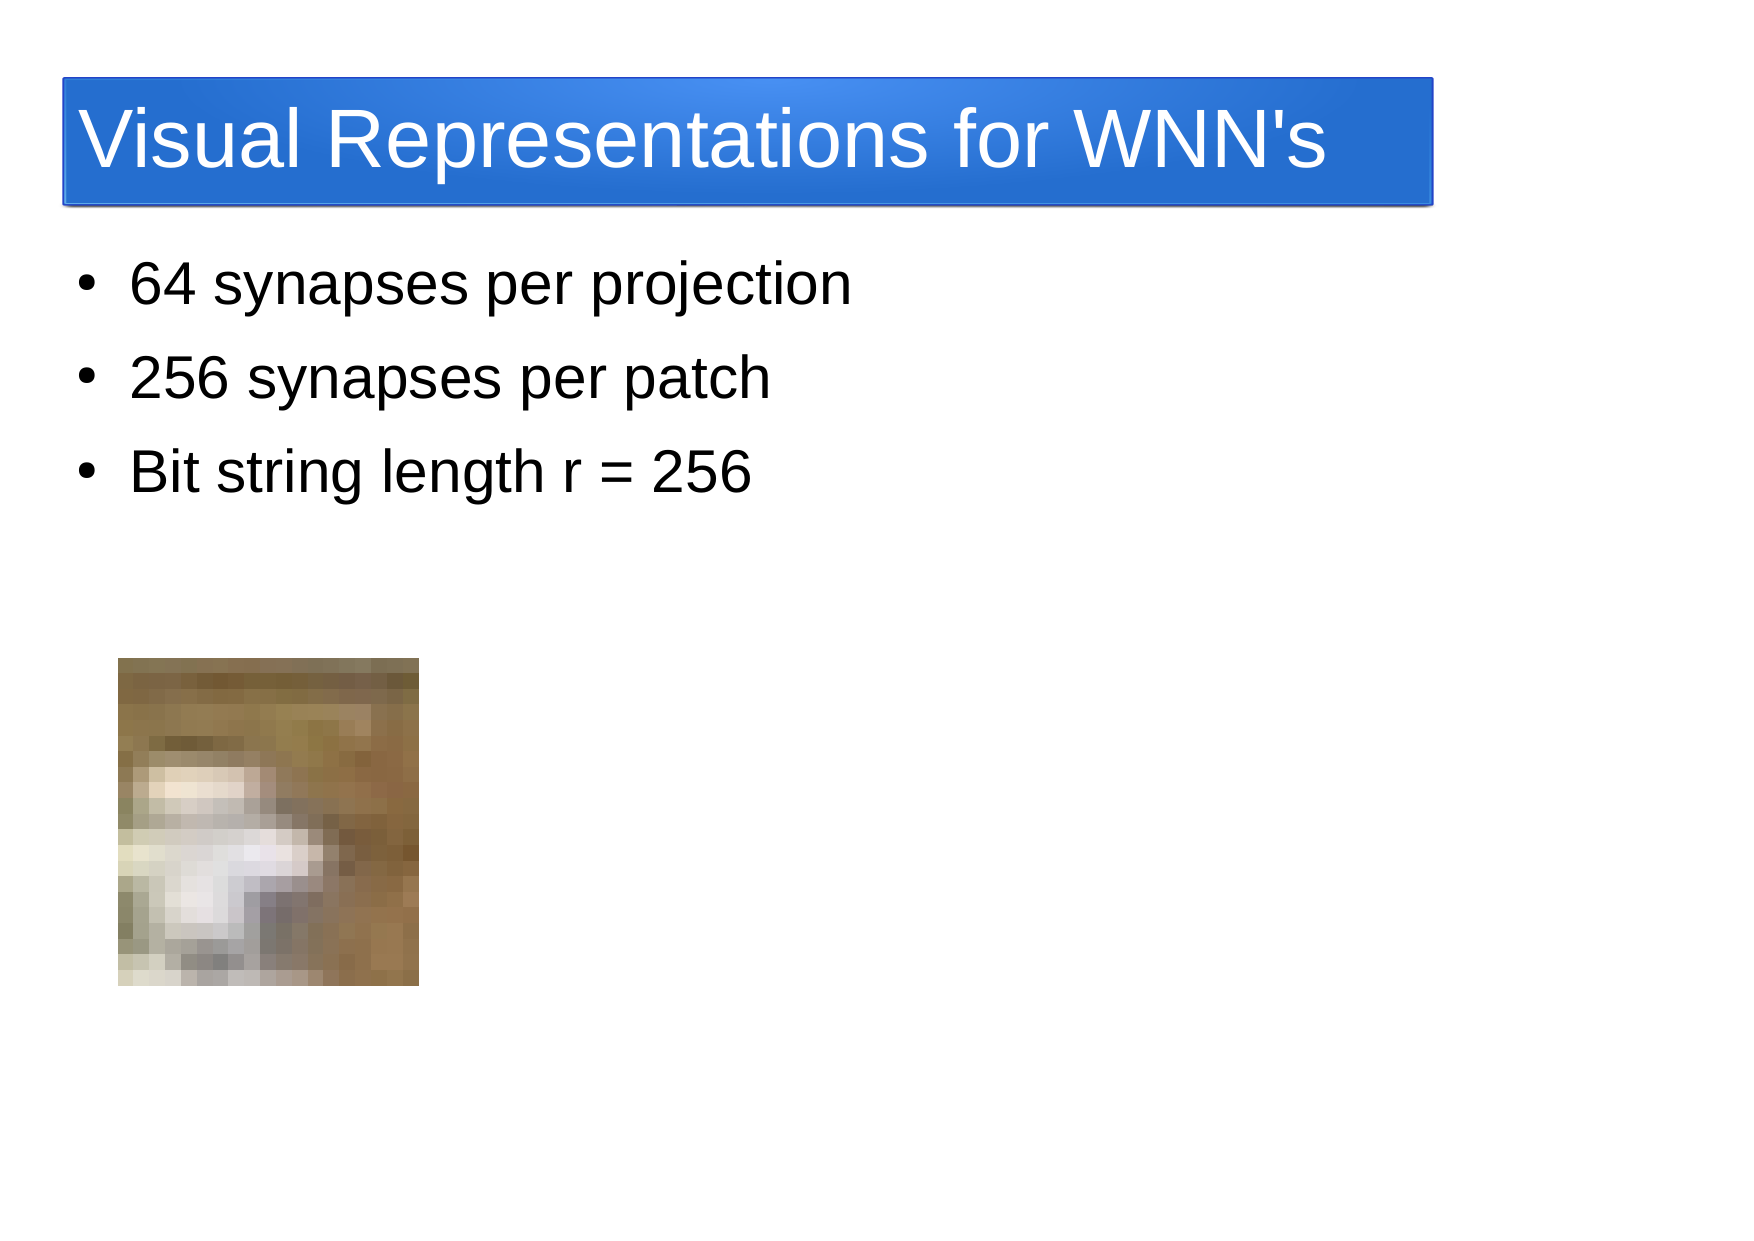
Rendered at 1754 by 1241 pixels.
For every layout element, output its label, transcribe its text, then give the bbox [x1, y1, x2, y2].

picture [118, 658, 419, 986]
title Visual Representations for WNN's [78, 80, 1429, 198]
list 64 synapses per projection 256 synapses per patch Bit string length r = 256 [58, 249, 1696, 508]
picture [58, 77, 1439, 209]
